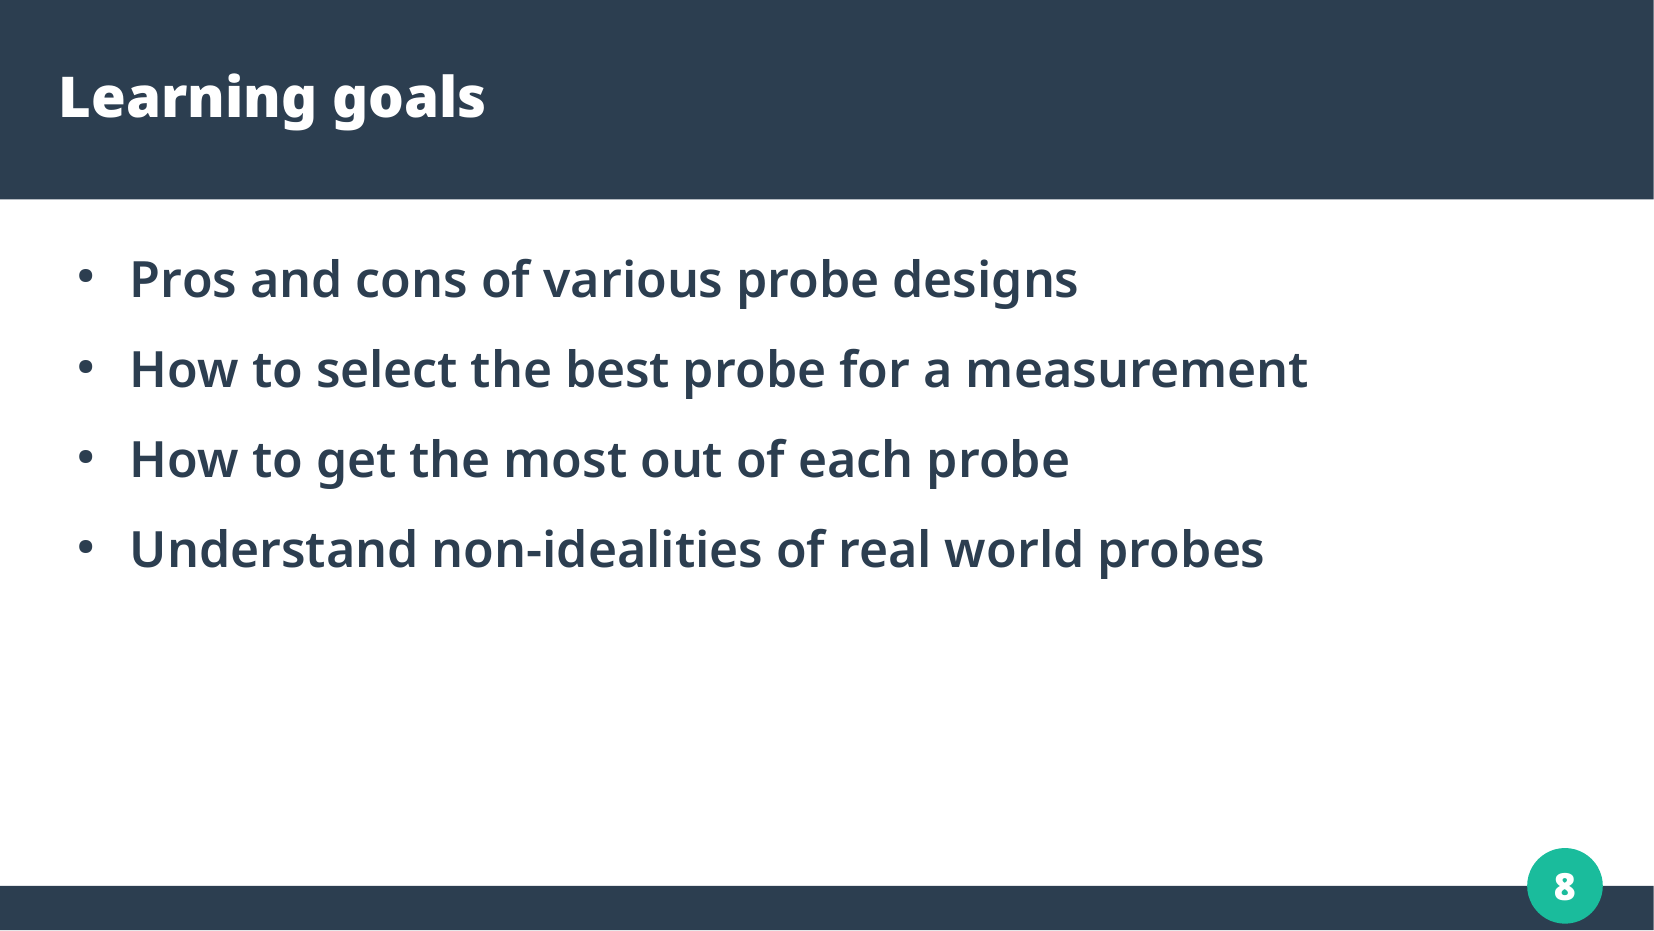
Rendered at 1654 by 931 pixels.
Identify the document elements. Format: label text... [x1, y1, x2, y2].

list Pros and cons of various probe designs How to select the best probe for a measurement How to get the most out of each probe Understand non-idealities of real world probes [59, 243, 1595, 864]
title Learning goals [59, 37, 1595, 155]
